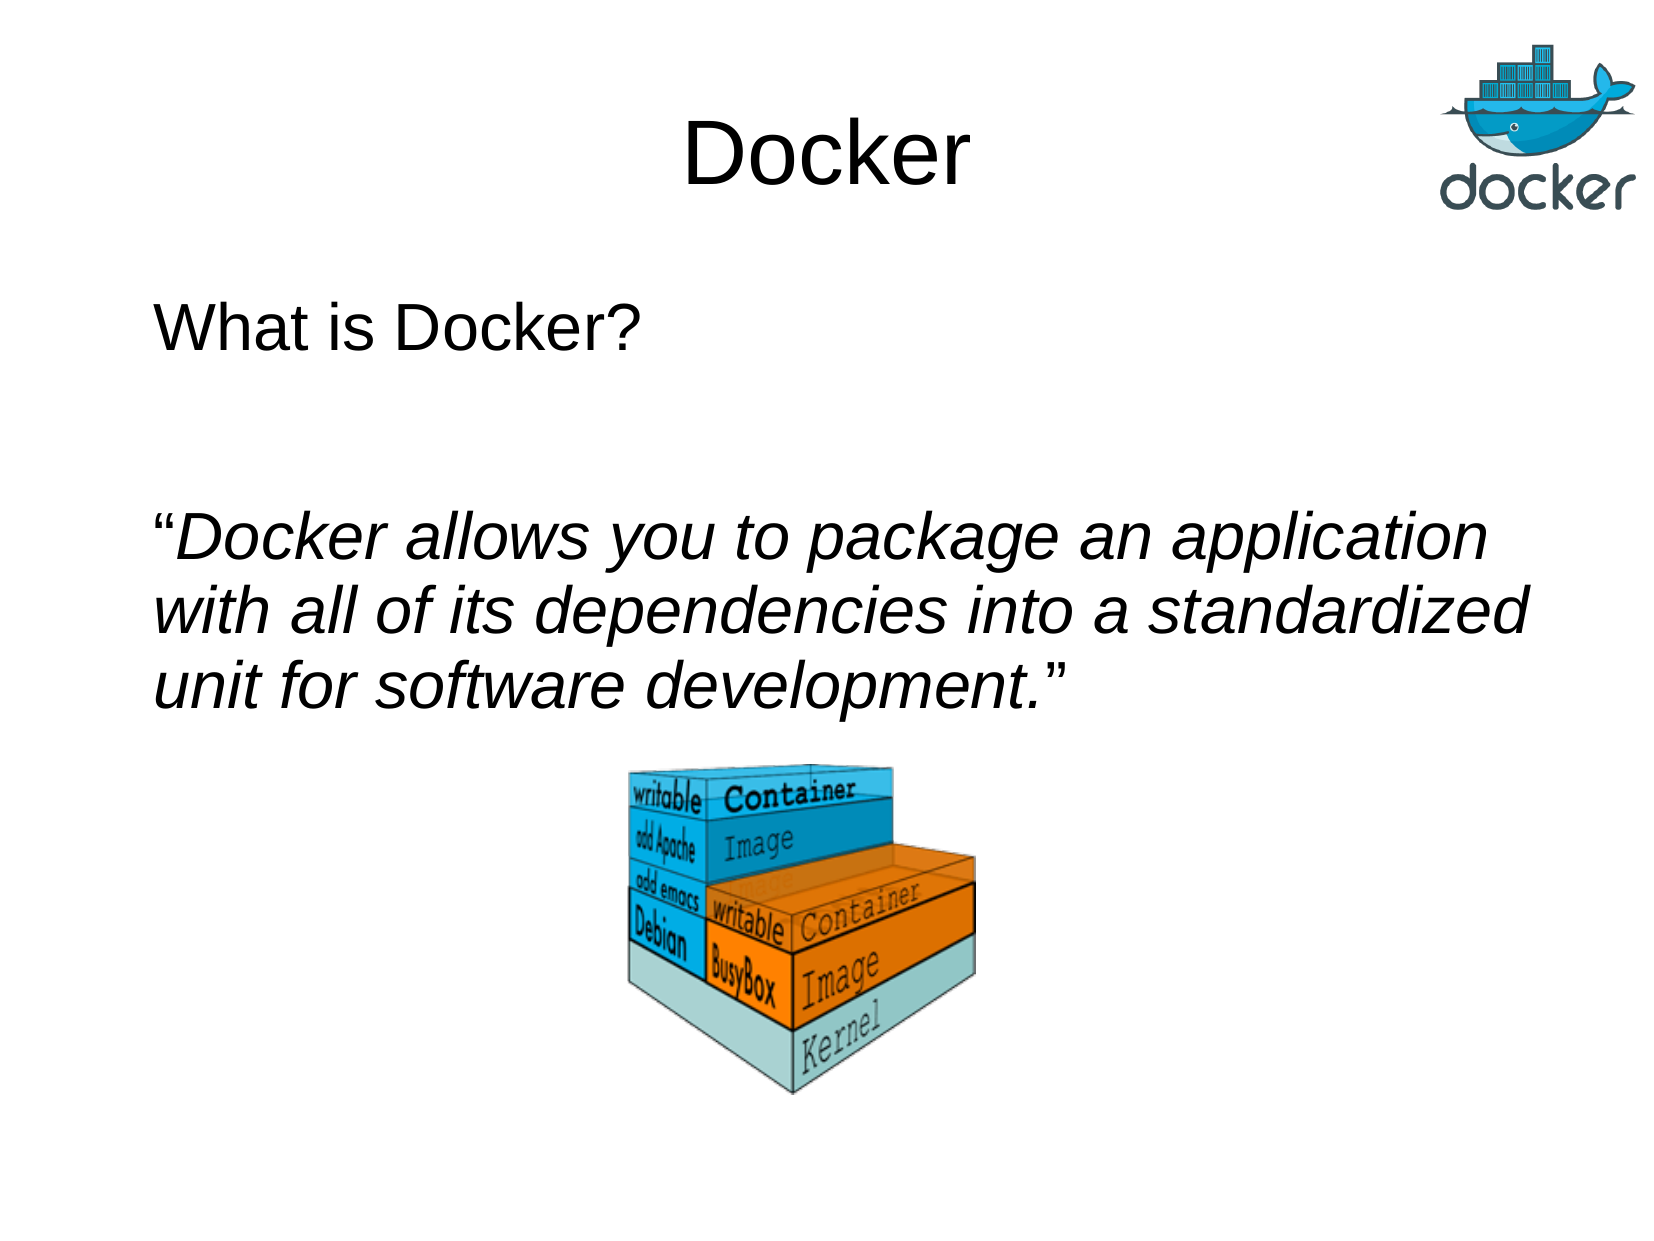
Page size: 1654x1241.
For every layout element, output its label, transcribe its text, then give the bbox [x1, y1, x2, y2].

title Docker [82, 49, 1571, 257]
picture [627, 764, 976, 1096]
picture [1440, 44, 1636, 210]
list What is Docker? “Docker allows you to package an application with all of its dependencies into a standardized unit for software development.” [82, 290, 1571, 1010]
